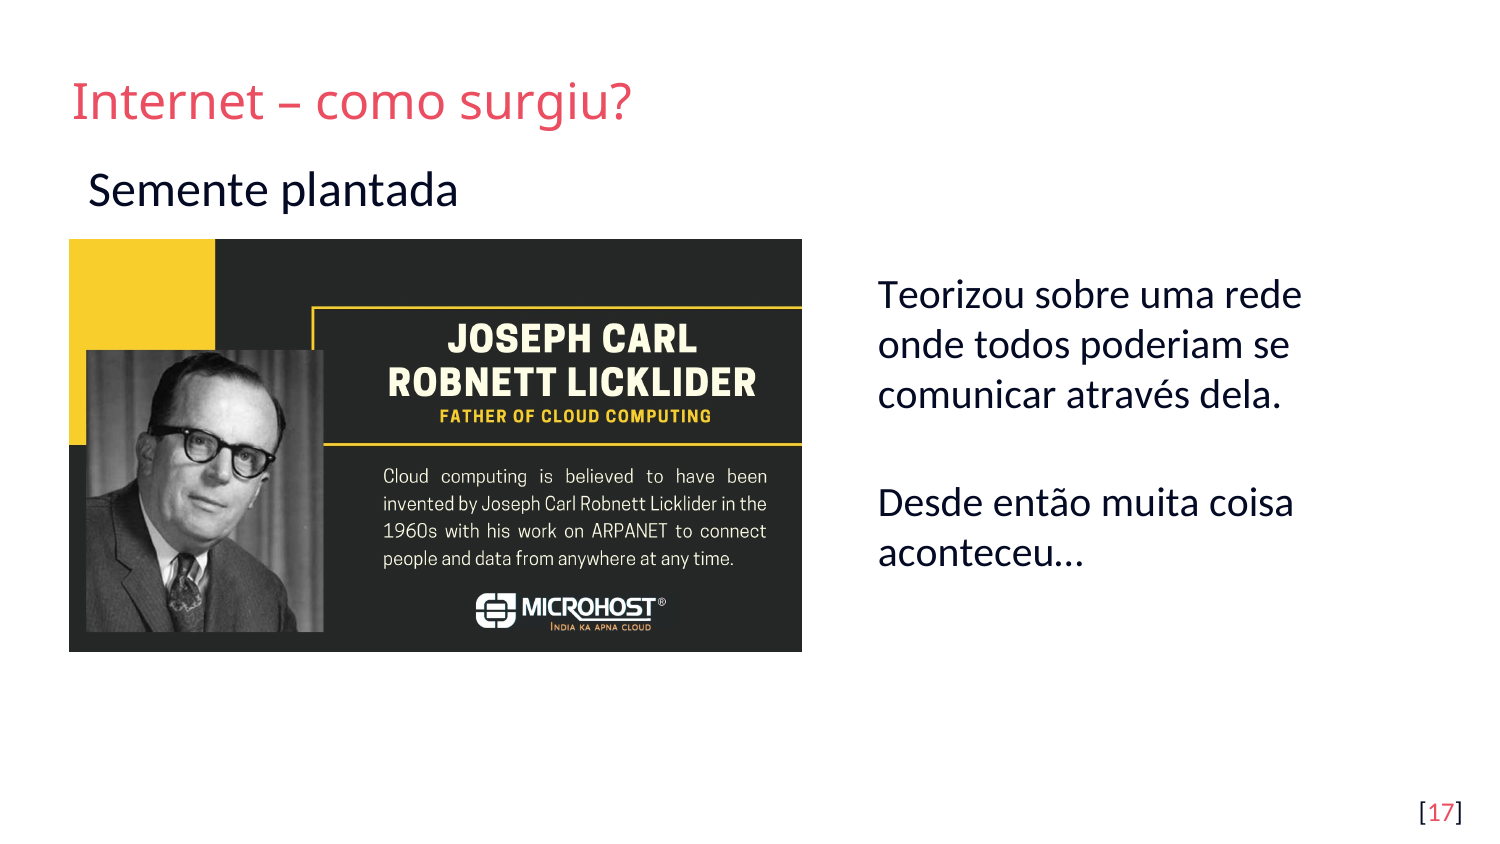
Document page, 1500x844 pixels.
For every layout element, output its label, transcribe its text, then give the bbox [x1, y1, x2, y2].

text_box Desde então muita coisa aconteceu… [837, 459, 1404, 585]
text_box Teorizou sobre uma rede onde todos poderiam se comunicar através dela. [837, 223, 1404, 459]
text_box Internet – como surgiu? [57, 45, 1274, 126]
text_box Semente plantada [48, 141, 735, 224]
picture [69, 239, 802, 652]
slide_number [17] [1403, 779, 1494, 844]
